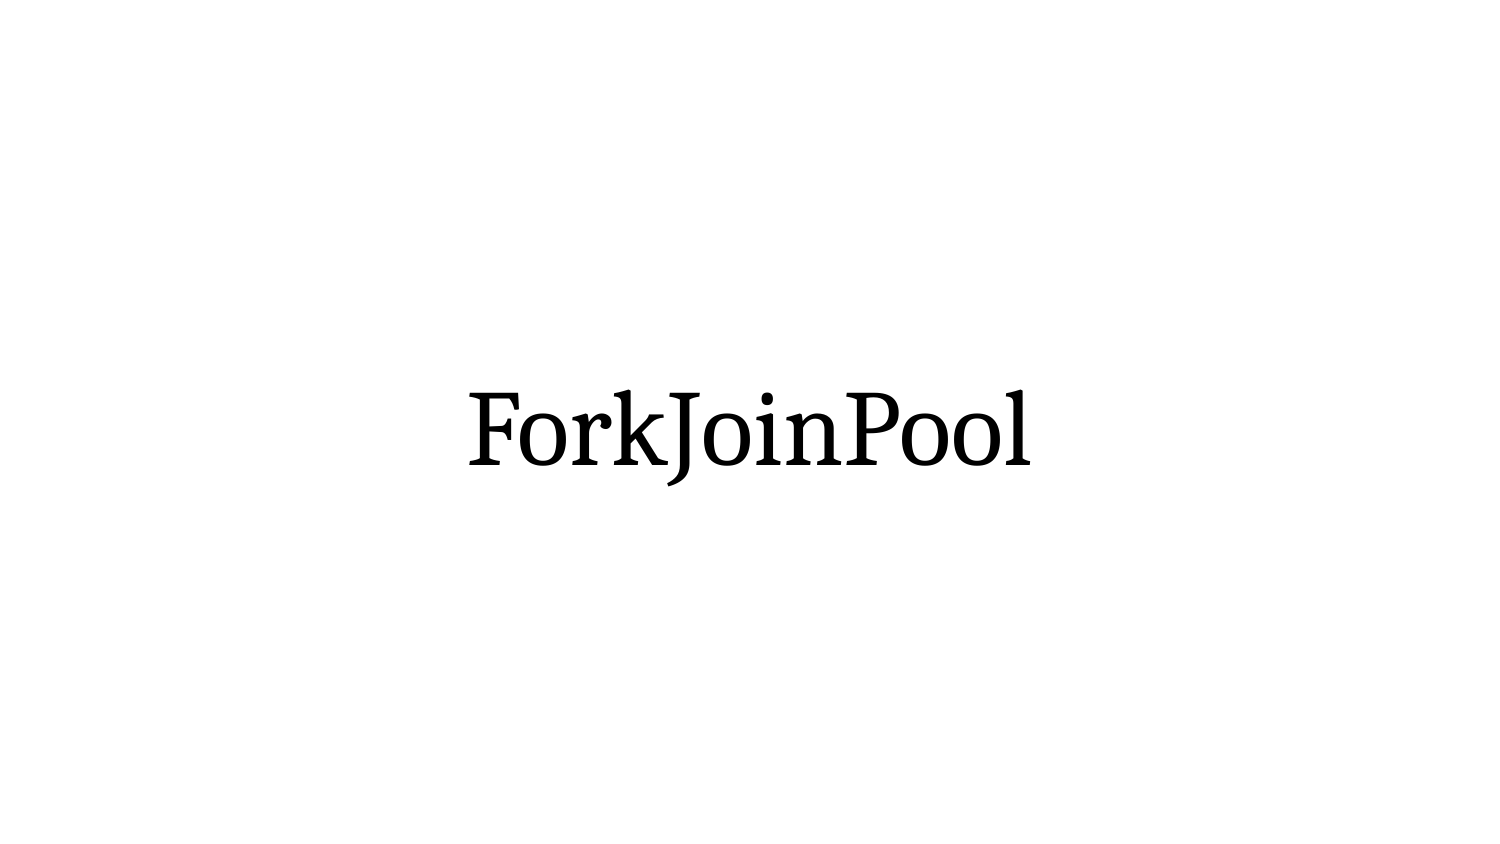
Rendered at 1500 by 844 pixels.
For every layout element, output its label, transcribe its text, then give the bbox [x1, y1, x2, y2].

title ForkJoinPool [51, 352, 1449, 491]
